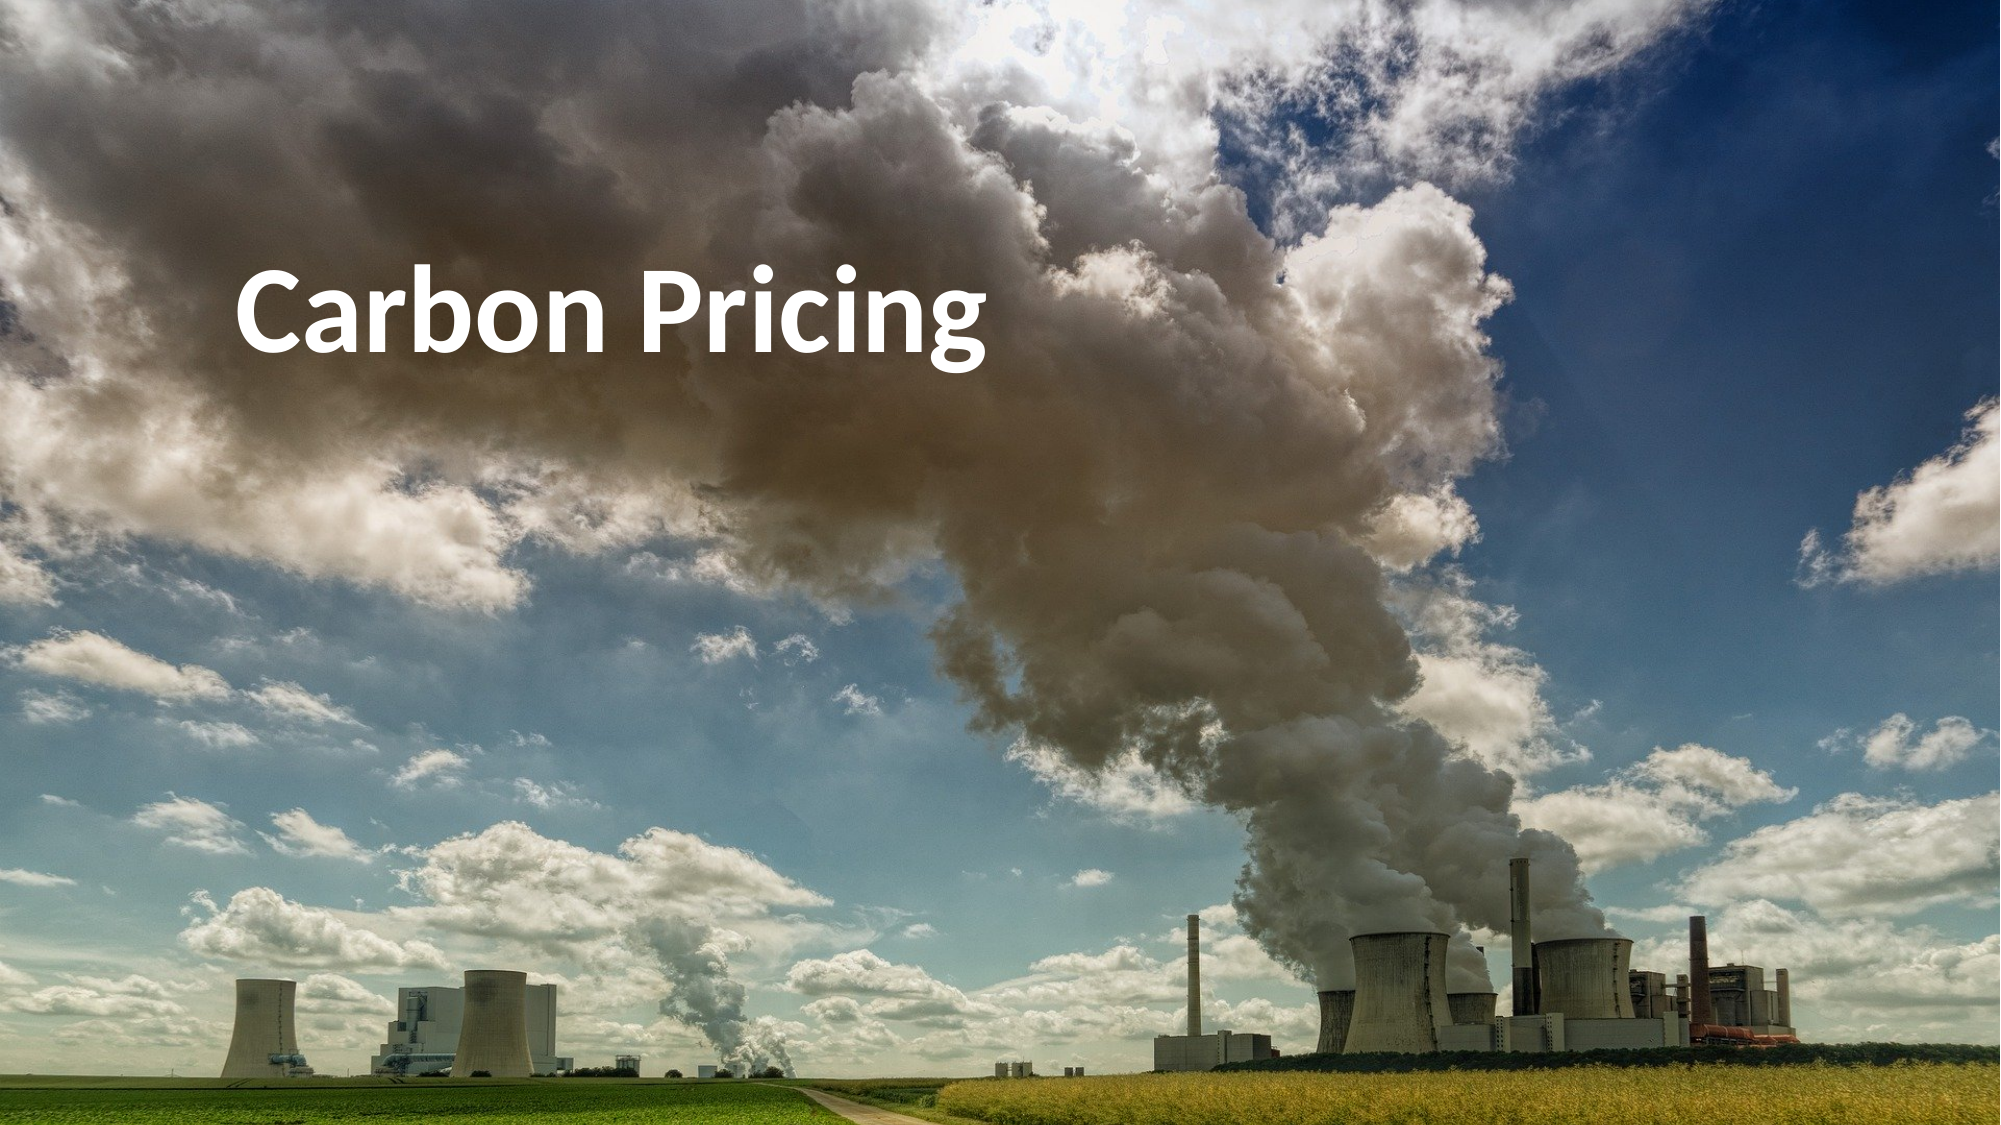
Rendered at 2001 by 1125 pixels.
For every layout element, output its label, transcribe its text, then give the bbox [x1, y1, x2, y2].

text_box Carbon Pricing [220, 220, 1004, 385]
picture [0, 0, 2000, 1125]
